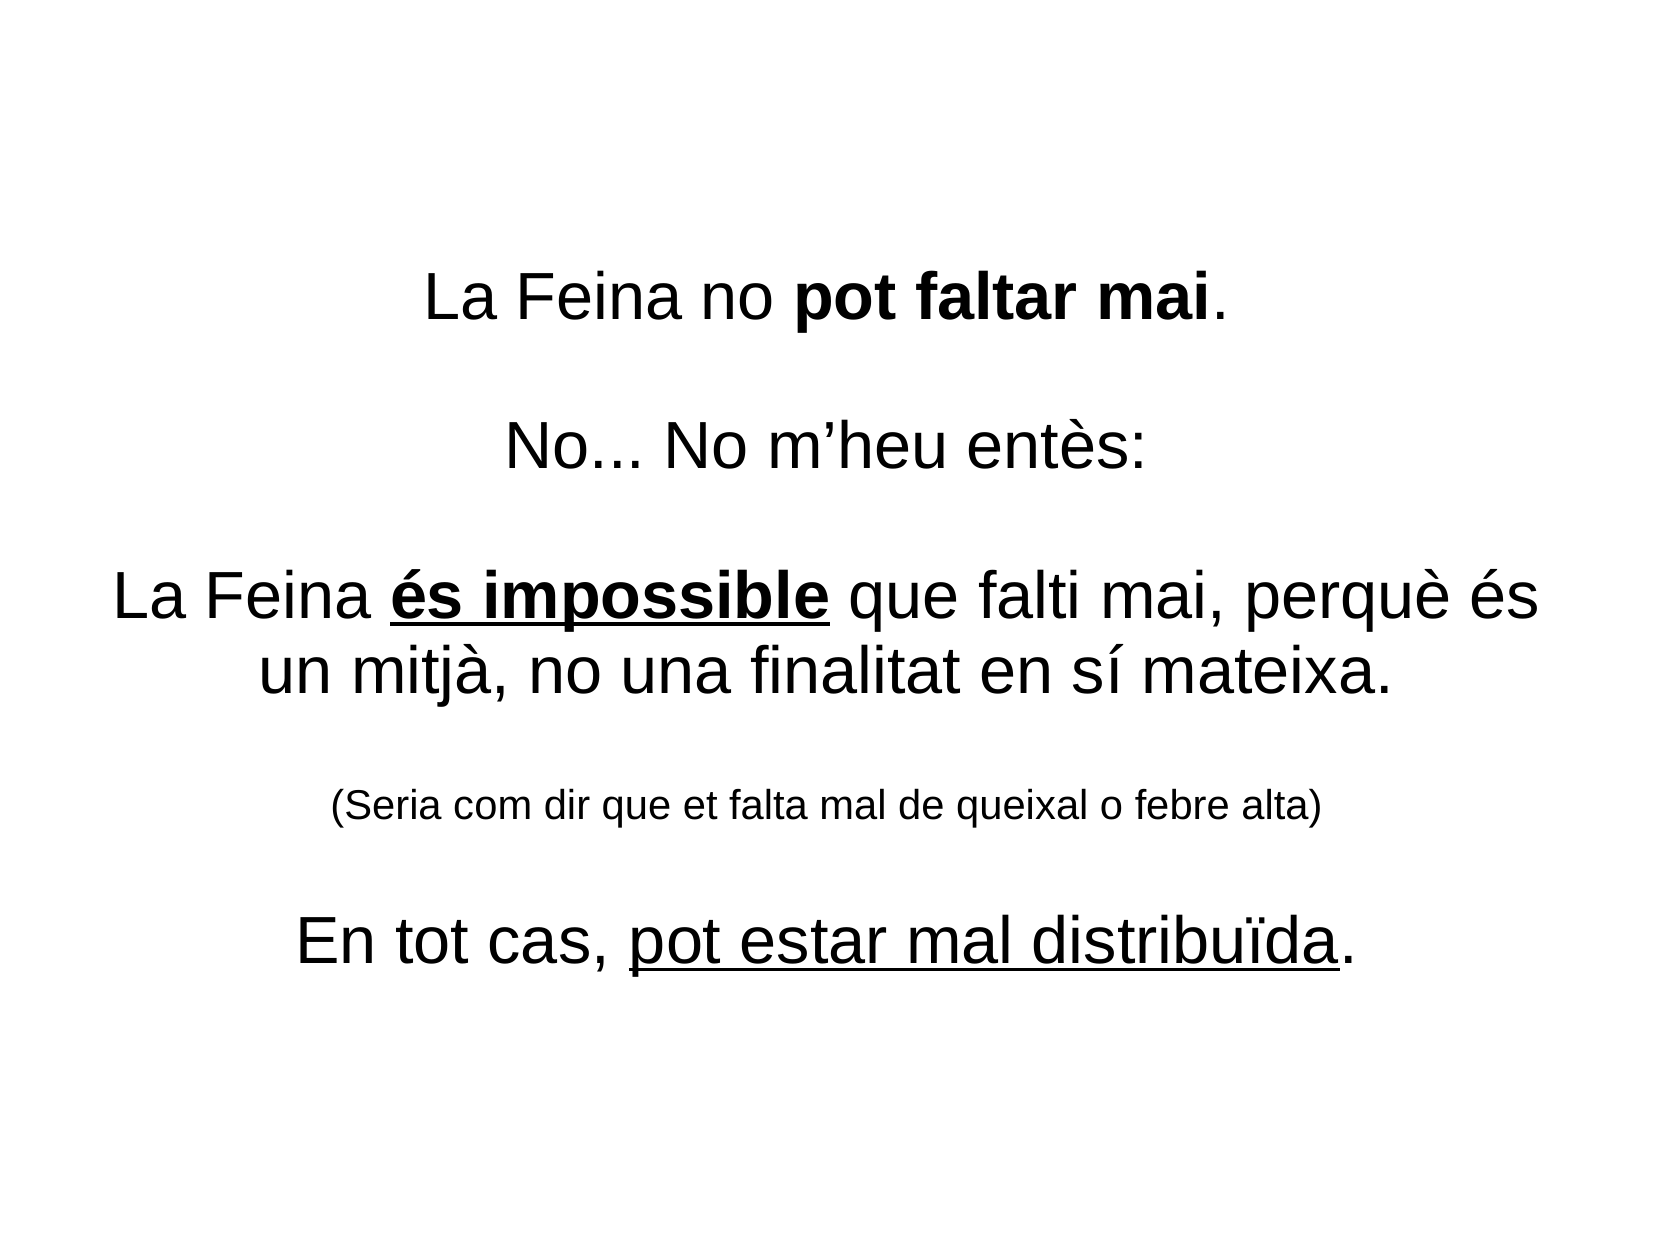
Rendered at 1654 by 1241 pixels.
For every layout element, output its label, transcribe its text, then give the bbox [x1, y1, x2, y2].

subtitle La Feina no pot faltar mai. No... No m’heu entès: La Feina és impossible que falti mai, perquè és un mitjà, no una finalitat en sí mateixa. (Seria com dir que et falta mal de queixal o febre alta) En tot cas, pot estar mal distribuïda. [82, 138, 1571, 1099]
